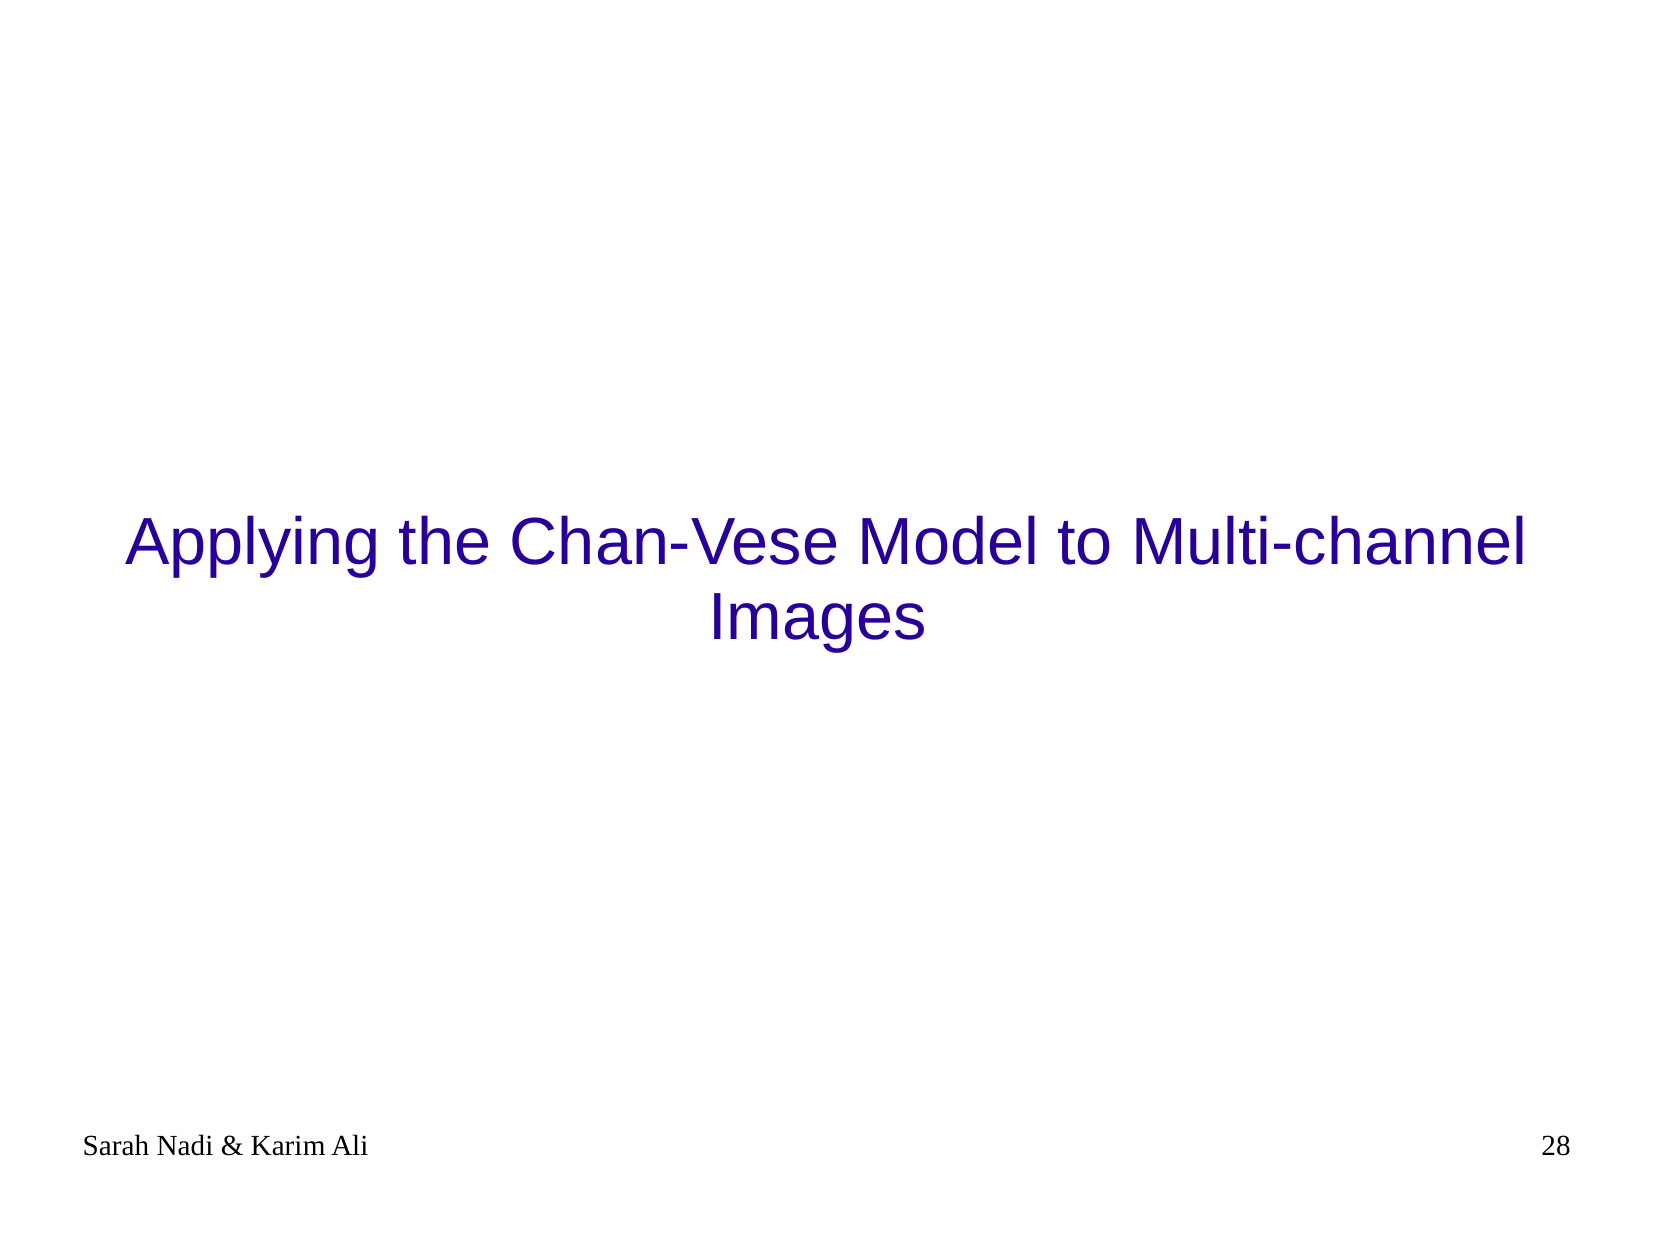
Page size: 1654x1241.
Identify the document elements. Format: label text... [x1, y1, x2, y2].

subtitle Applying the Chan-Vese Model to Multi-channel Images [82, 56, 1571, 1102]
